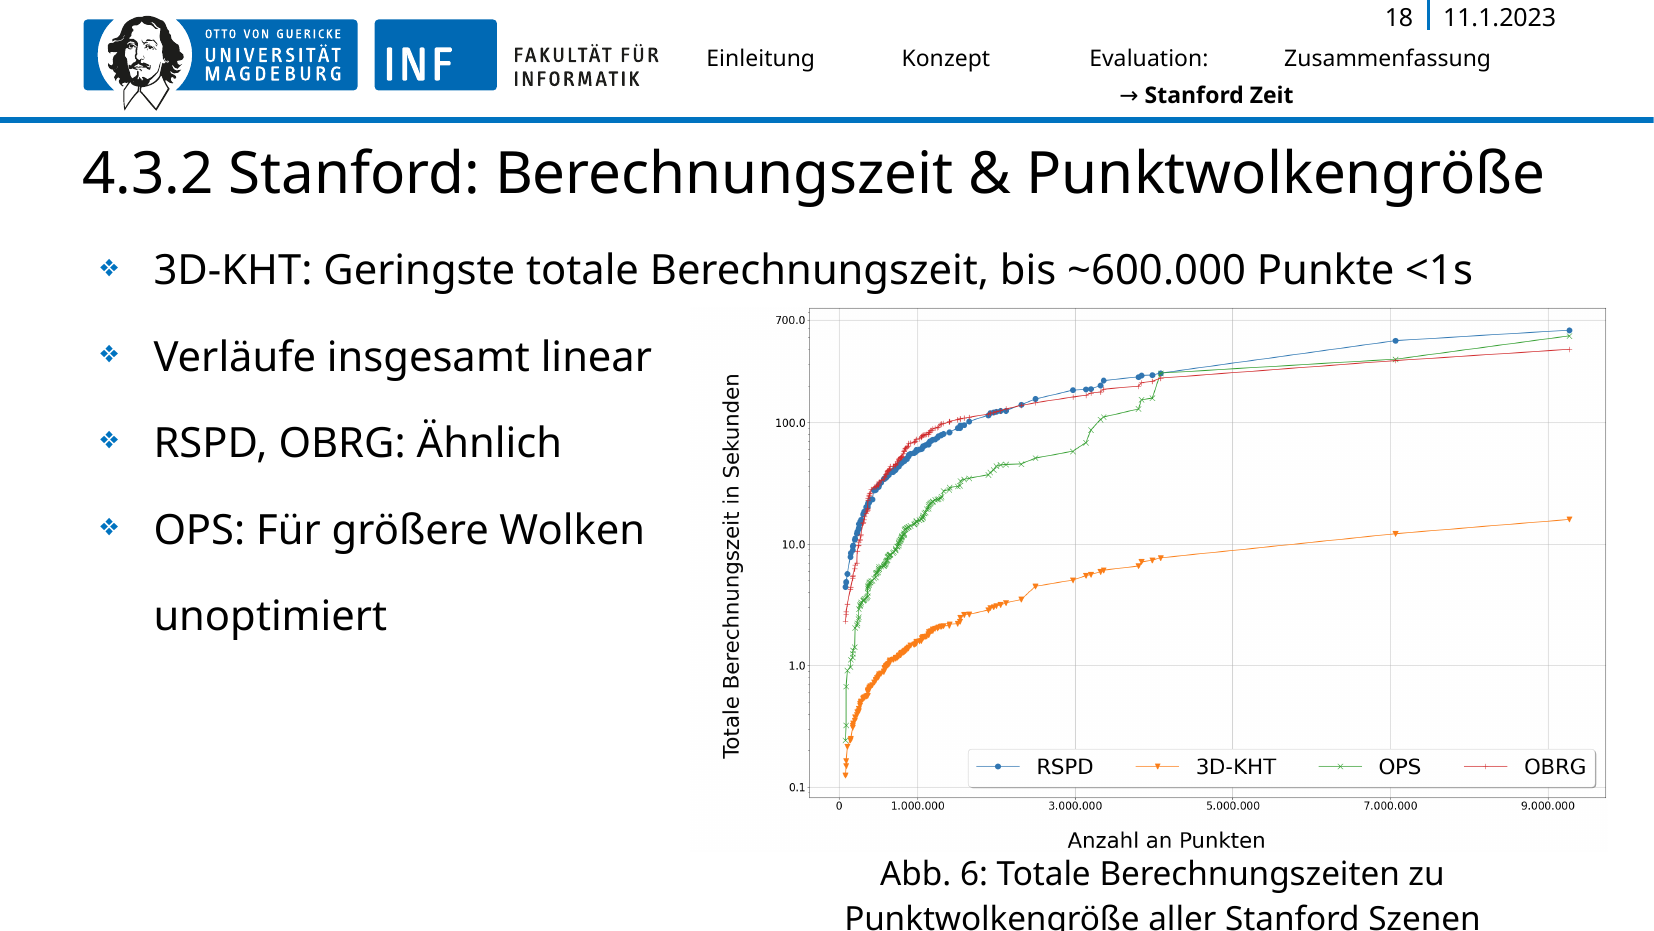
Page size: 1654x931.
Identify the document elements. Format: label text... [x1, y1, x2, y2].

text_box Abb. 6: Totale Berechnungszeiten zu Punktwolkengröße aller Stanford Szenen [720, 842, 1606, 931]
list 3D-KHT: Geringste totale Berechnungszeit, bis ~600.000 Punkte <1s Verläufe insgesamt linear RSPD, OBRG: Ähnlich OPS: Für größere Wolken unoptimiert [82, 240, 1571, 916]
title 4.3.2 Stanford: Berechnungszeit & Punktwolkengröße [82, 131, 1571, 211]
picture [1571, 307, 1608, 852]
